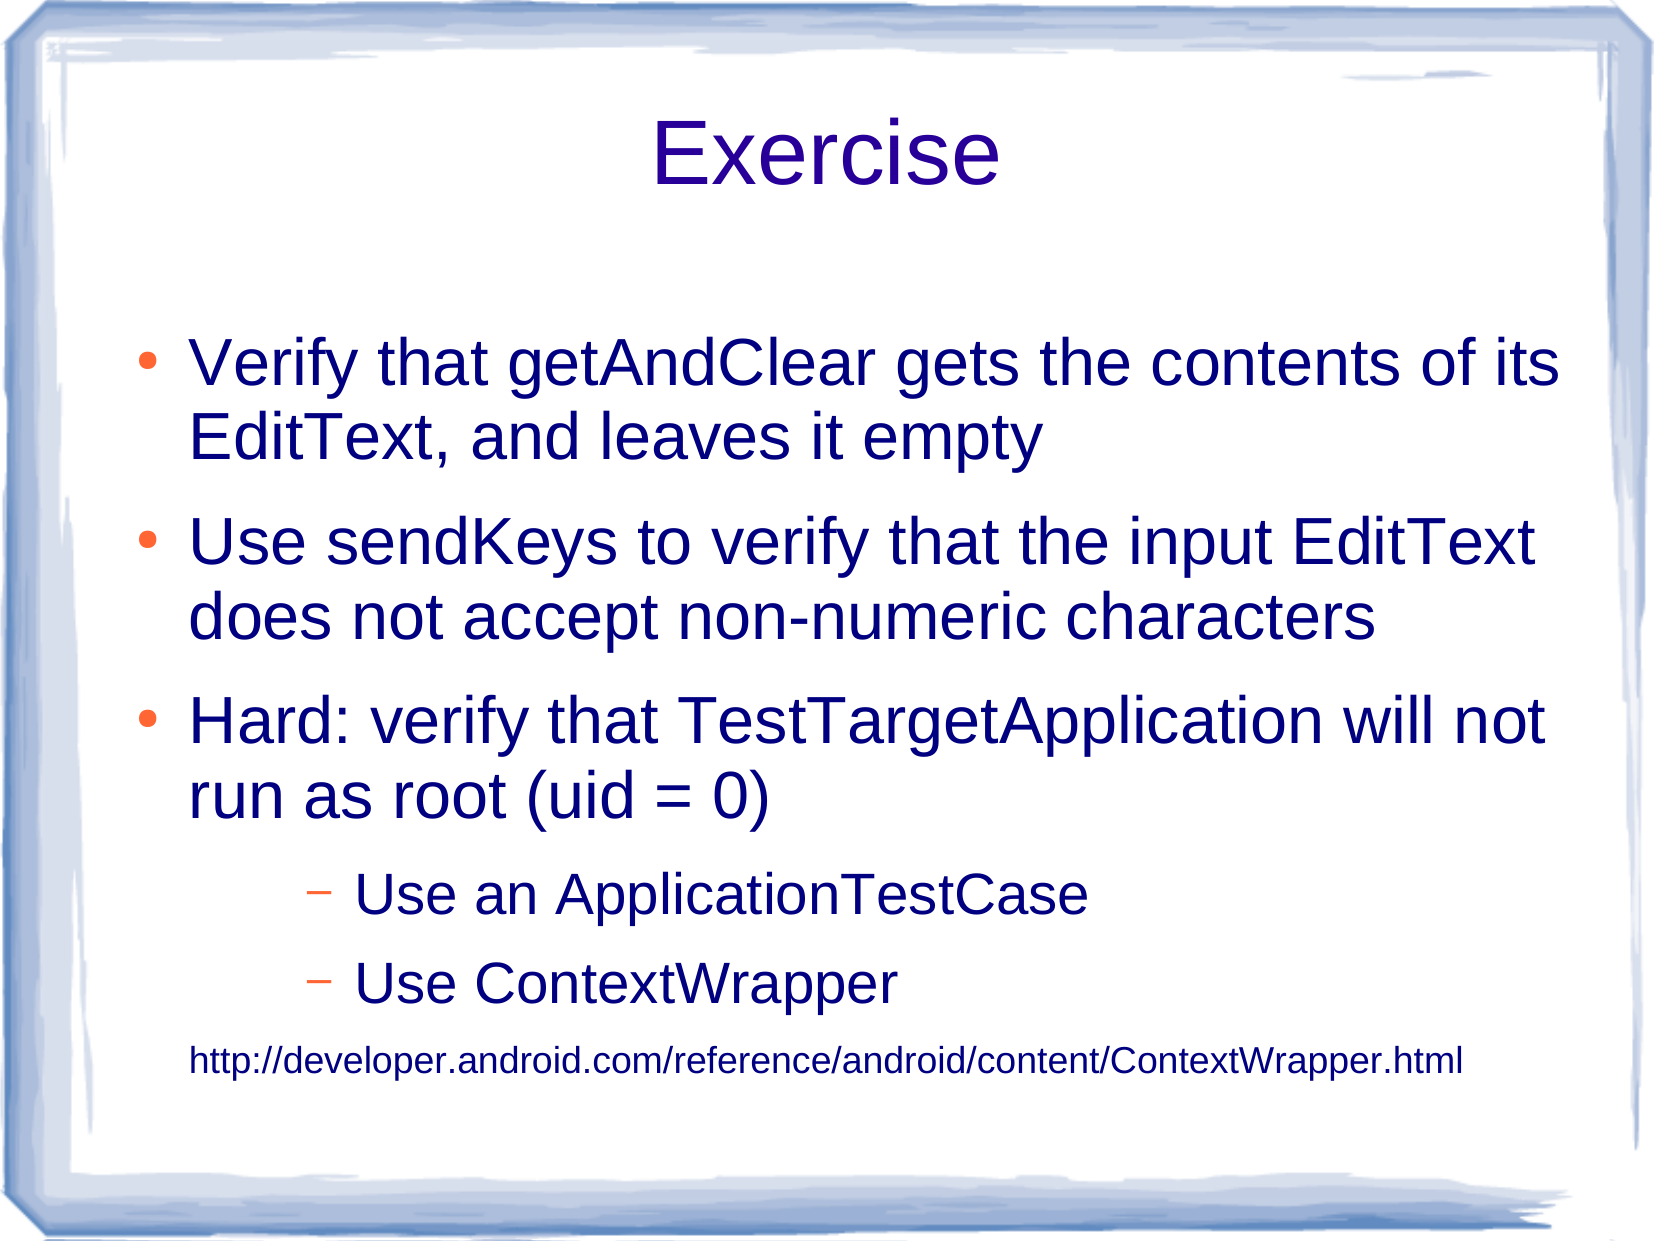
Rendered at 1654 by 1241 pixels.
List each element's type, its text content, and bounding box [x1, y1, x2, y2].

list Verify that getAndClear gets the contents of its EditText, and leaves it empty Use sendKeys to verify that the input EditText does not accept non-numeric characters Hard: verify that TestTargetApplication will not run as root (uid = 0) Use an ApplicationTestCase Use ContextWrapper http://developer.android.com/reference/android/content/ContextWrapper.html [118, 324, 1571, 1205]
title Exercise [82, 56, 1571, 250]
picture [0, 0, 1654, 1241]
